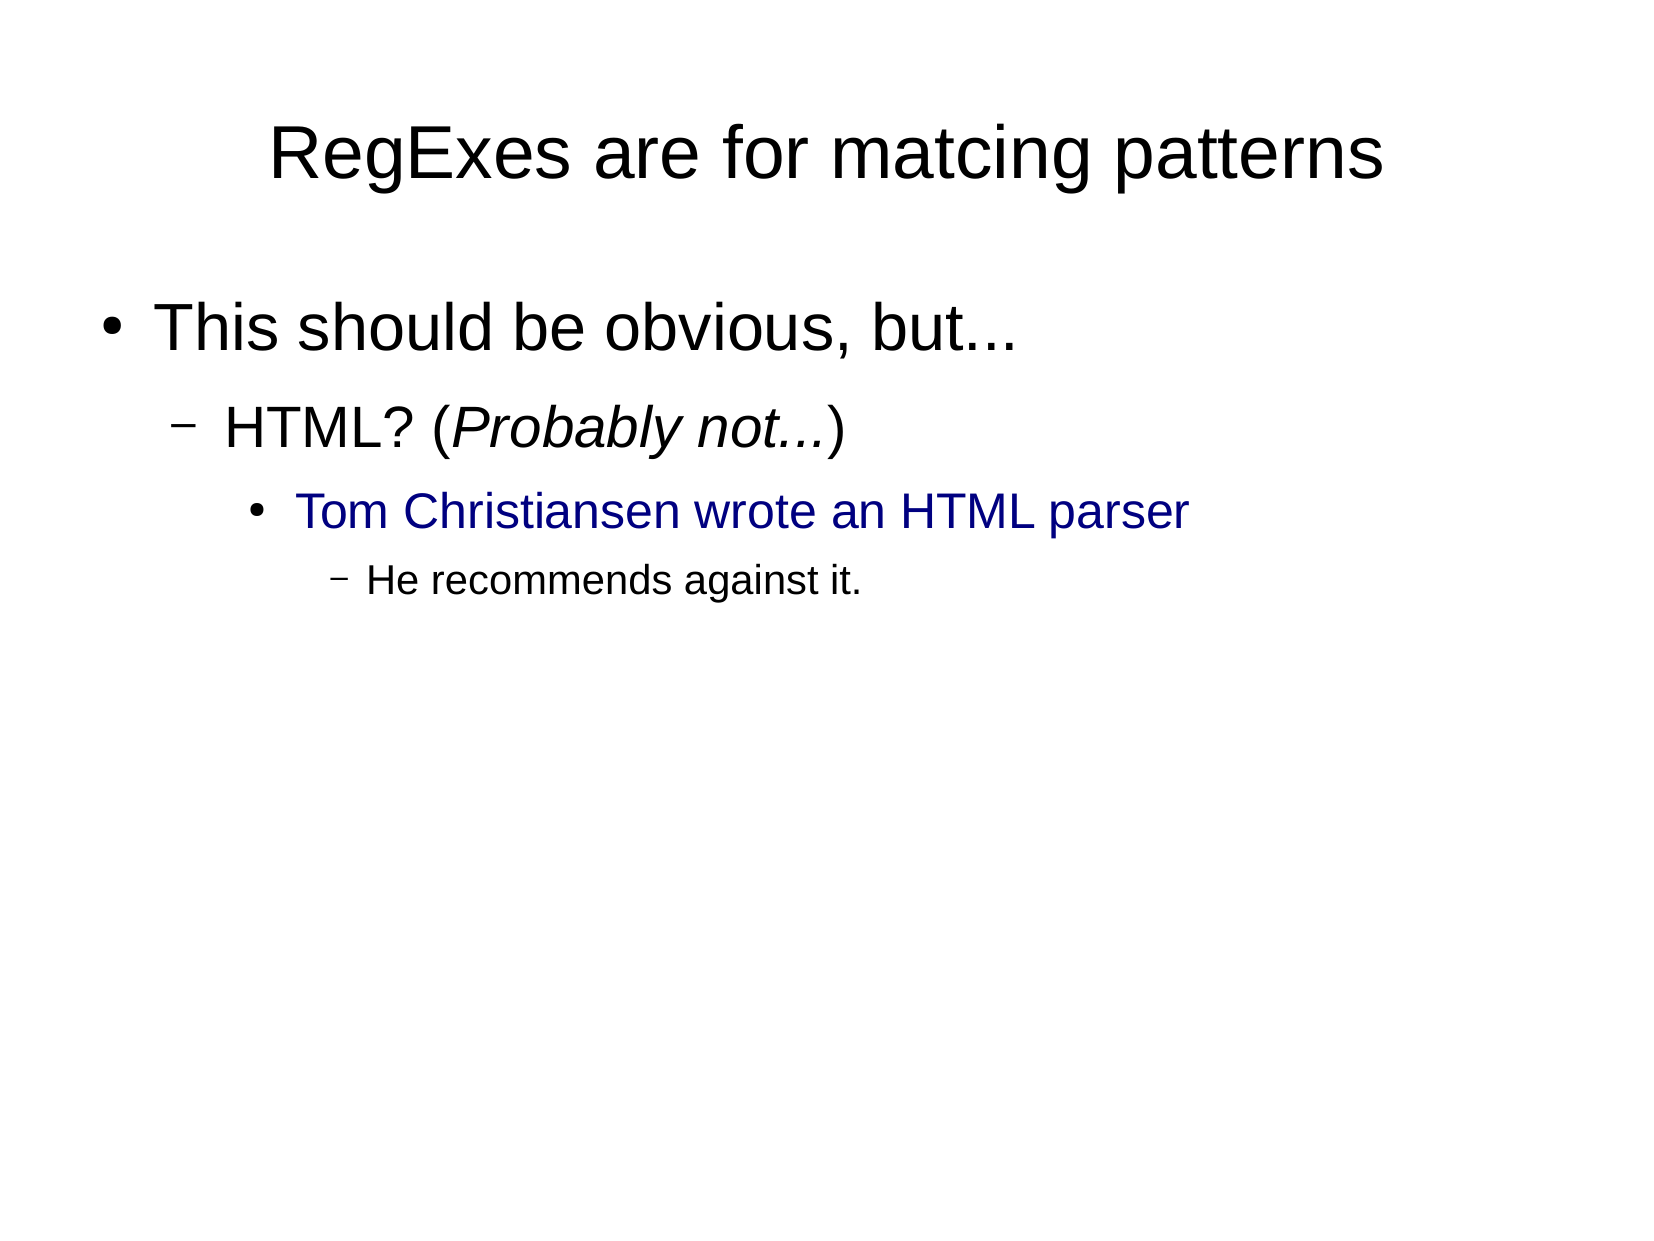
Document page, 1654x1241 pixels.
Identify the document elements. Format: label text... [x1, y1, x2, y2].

title RegExes are for matcing patterns [82, 49, 1571, 257]
list This should be obvious, but... HTML? (Probably not...) Tom Christiansen wrote an HTML parser He recommends against it. [82, 290, 1571, 1010]
